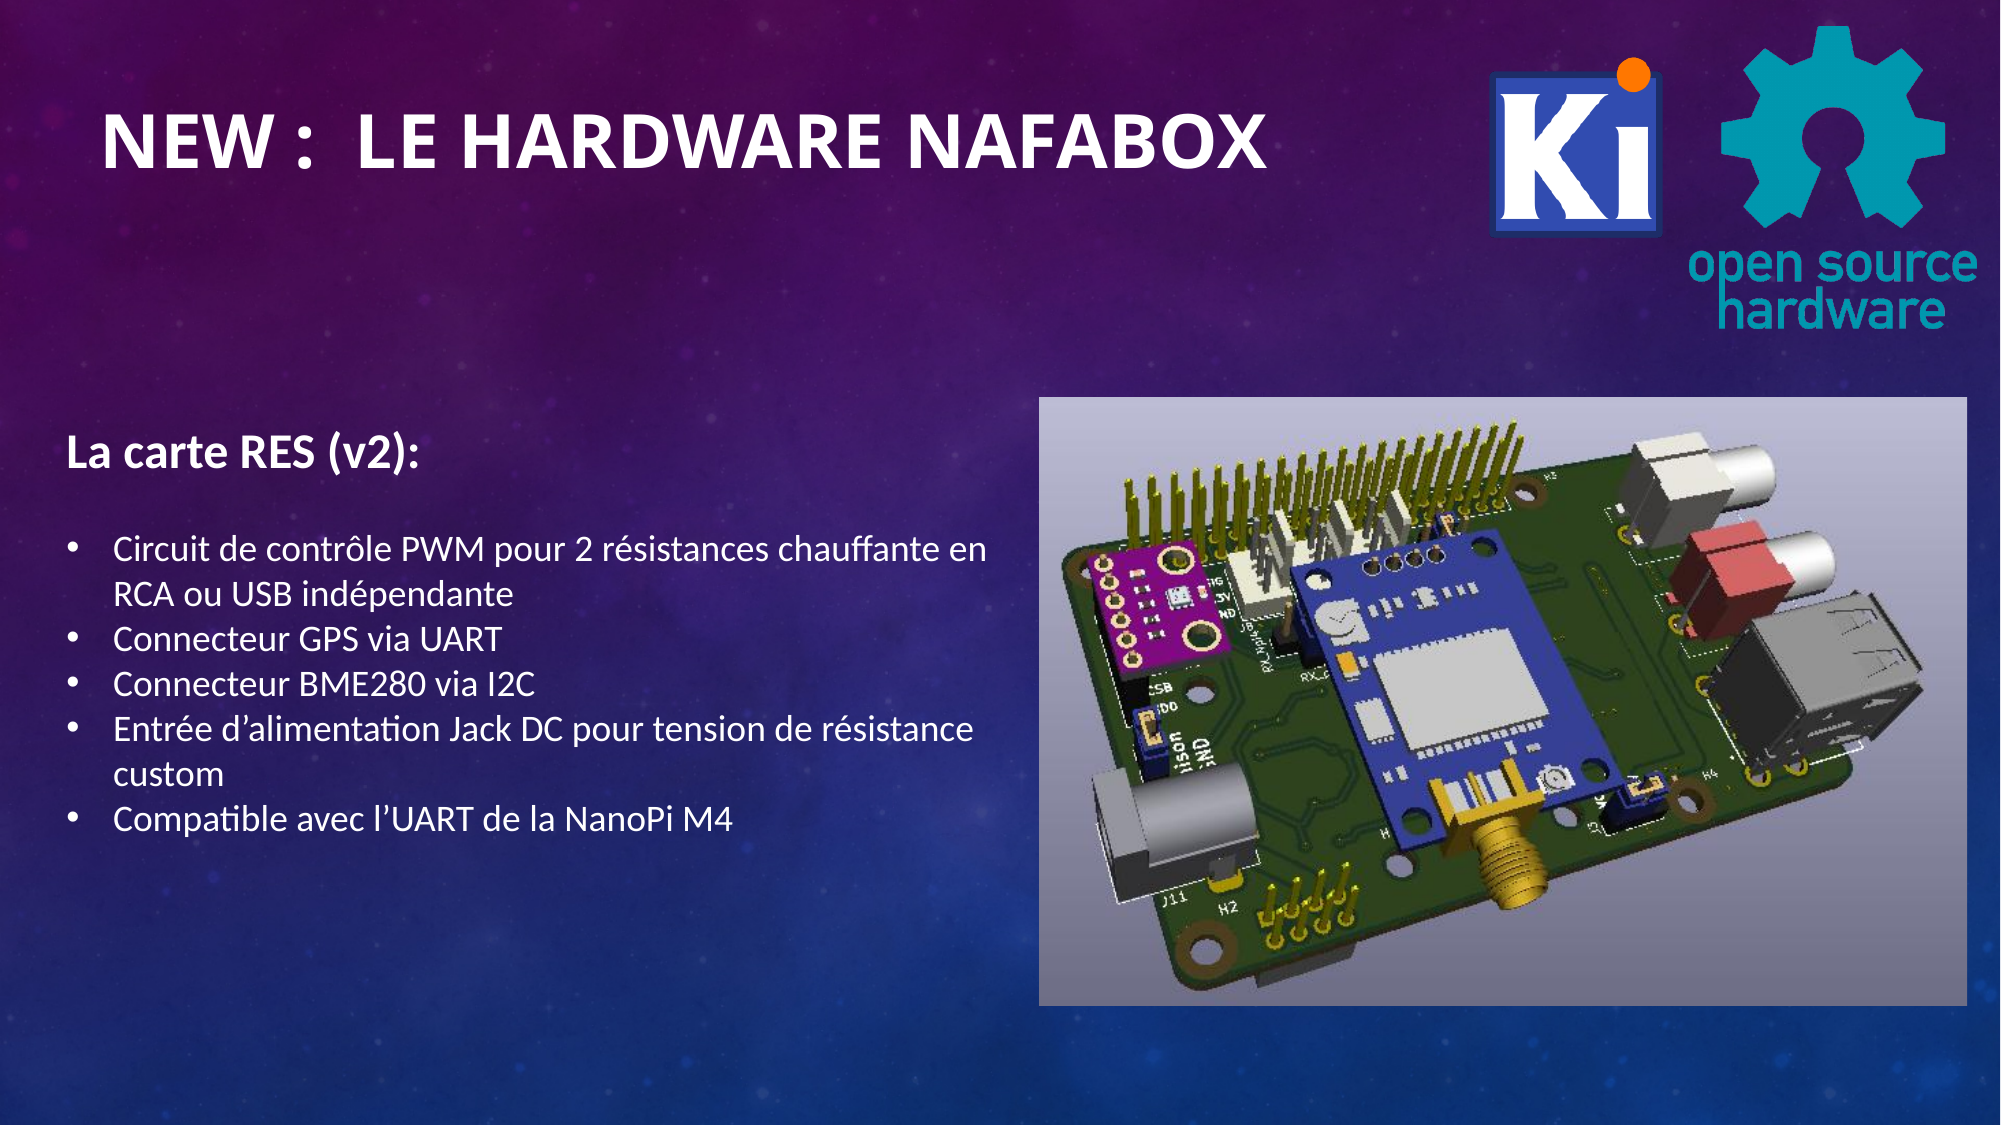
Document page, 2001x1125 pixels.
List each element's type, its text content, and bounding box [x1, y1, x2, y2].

title NEW : Le HarDware NAFABOX [99, 44, 1689, 232]
picture [0, 0, 2001, 1125]
text_box La carte RES (v2): Circuit de contrôle PWM pour 2 résistances chauffante en RCA ou USB indépendante Connecteur GPS via UART Connecteur BME280 via I2C Entrée d’alimentation Jack DC pour tension de résistance custom Compatible avec l’UART de la NanoPi M4 [51, 411, 1062, 937]
